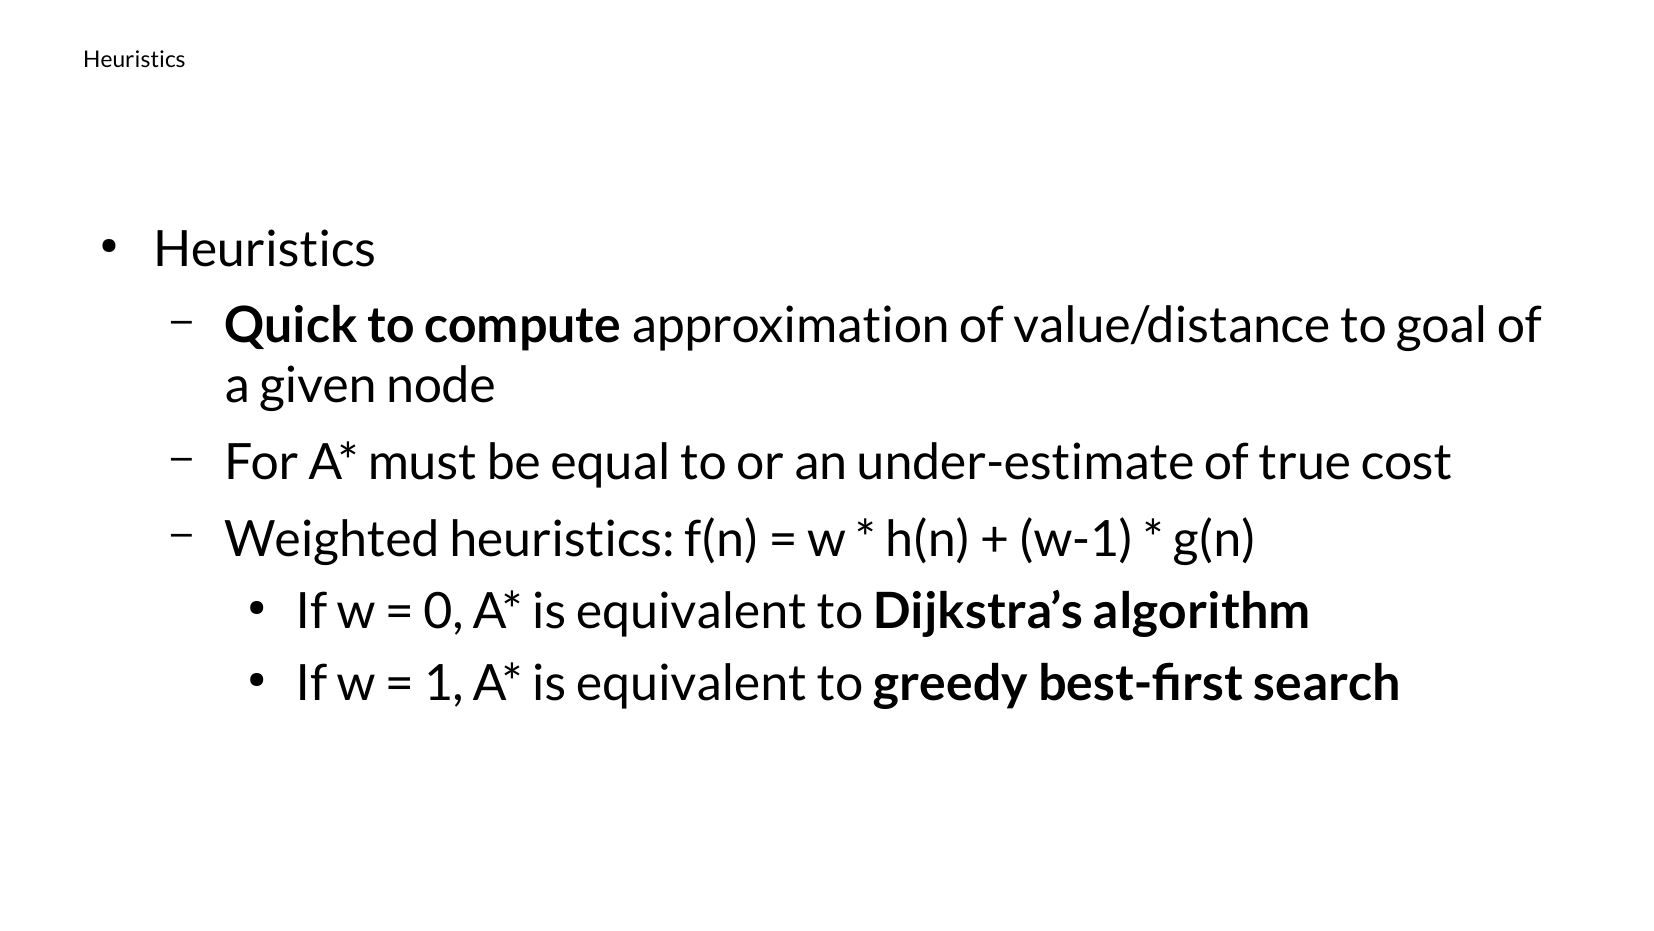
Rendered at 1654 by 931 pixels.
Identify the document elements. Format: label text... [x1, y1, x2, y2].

list Heuristics Quick to compute approximation of value/distance to goal of a given node For A* must be equal to or an under-estimate of true cost Weighted heuristics: f(n) = w * h(n) + (w-1) * g(n) If w = 0, A* is equivalent to Dijkstra’s algorithm If w = 1, A* is equivalent to greedy best-first search [82, 217, 1571, 839]
title Heuristics [83, 0, 1571, 119]
